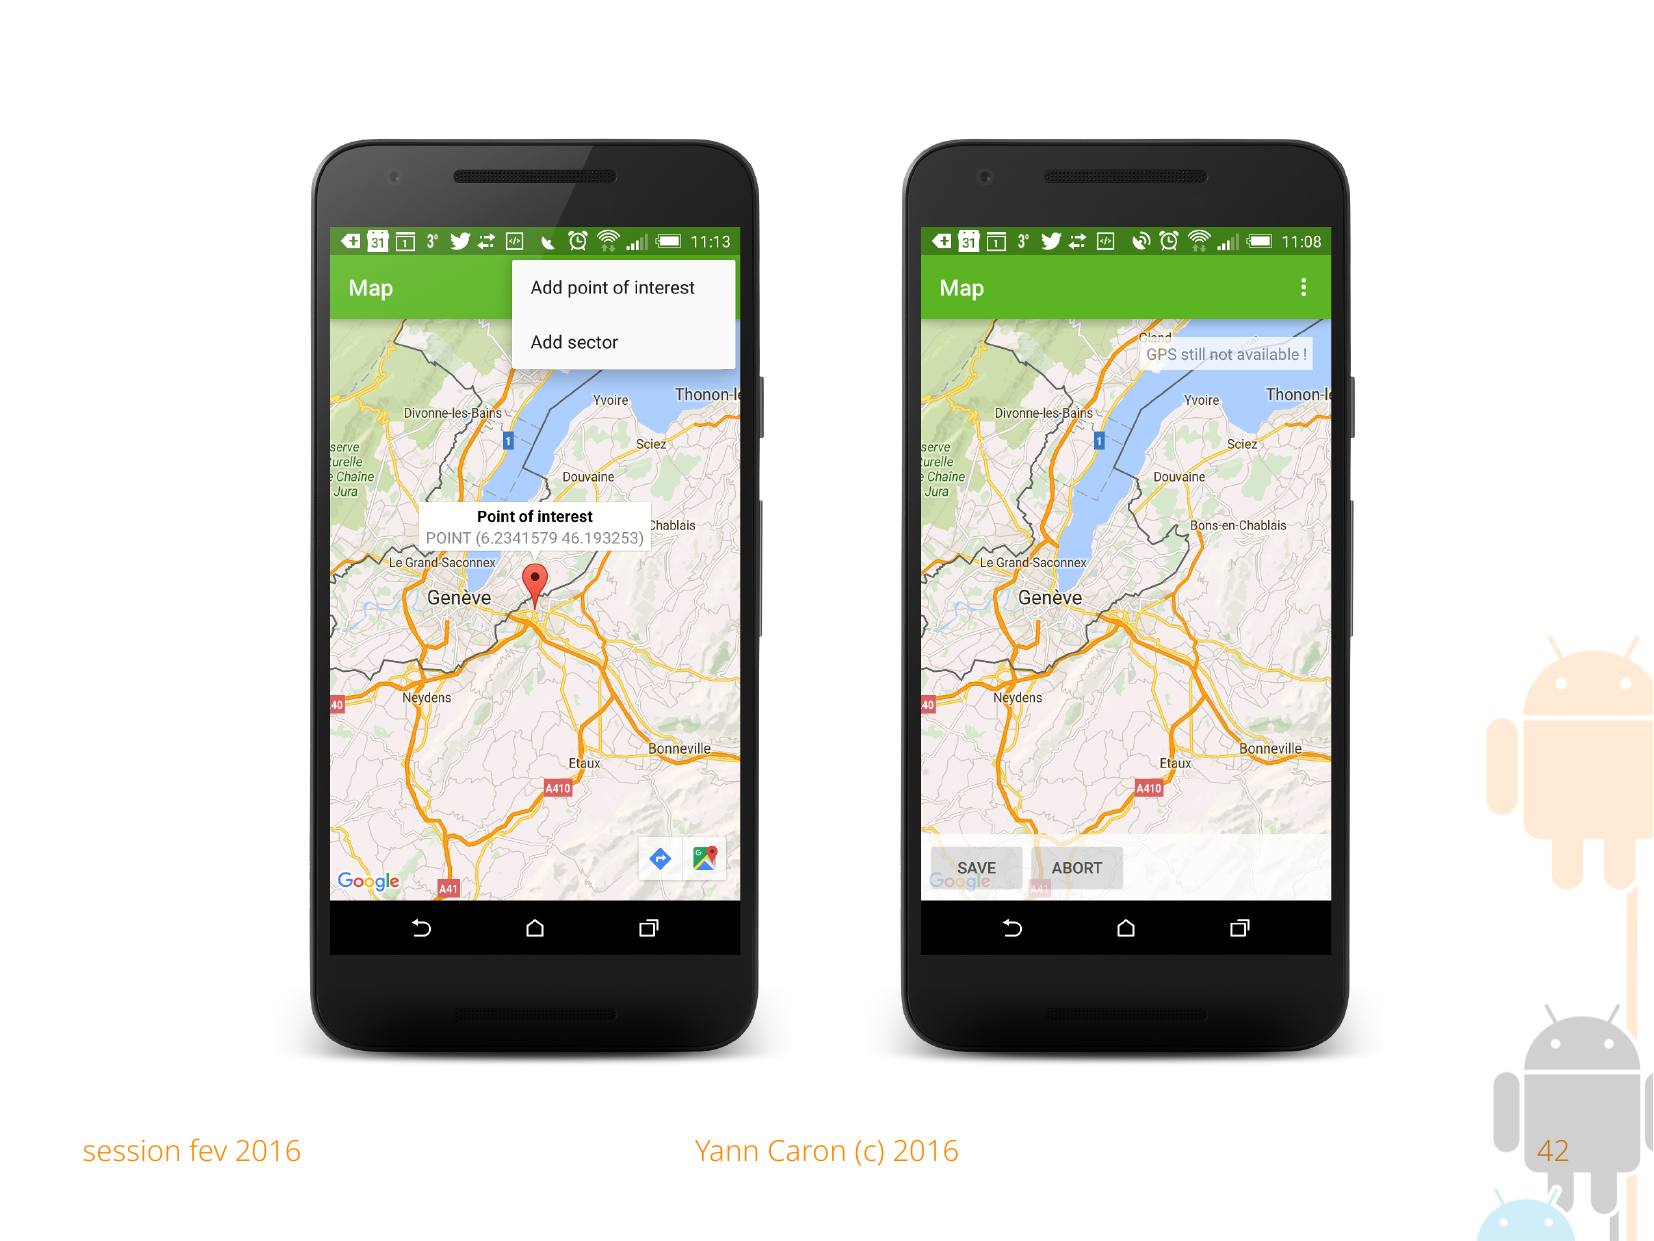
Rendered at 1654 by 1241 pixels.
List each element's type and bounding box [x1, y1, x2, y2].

picture [240, 138, 1654, 1241]
